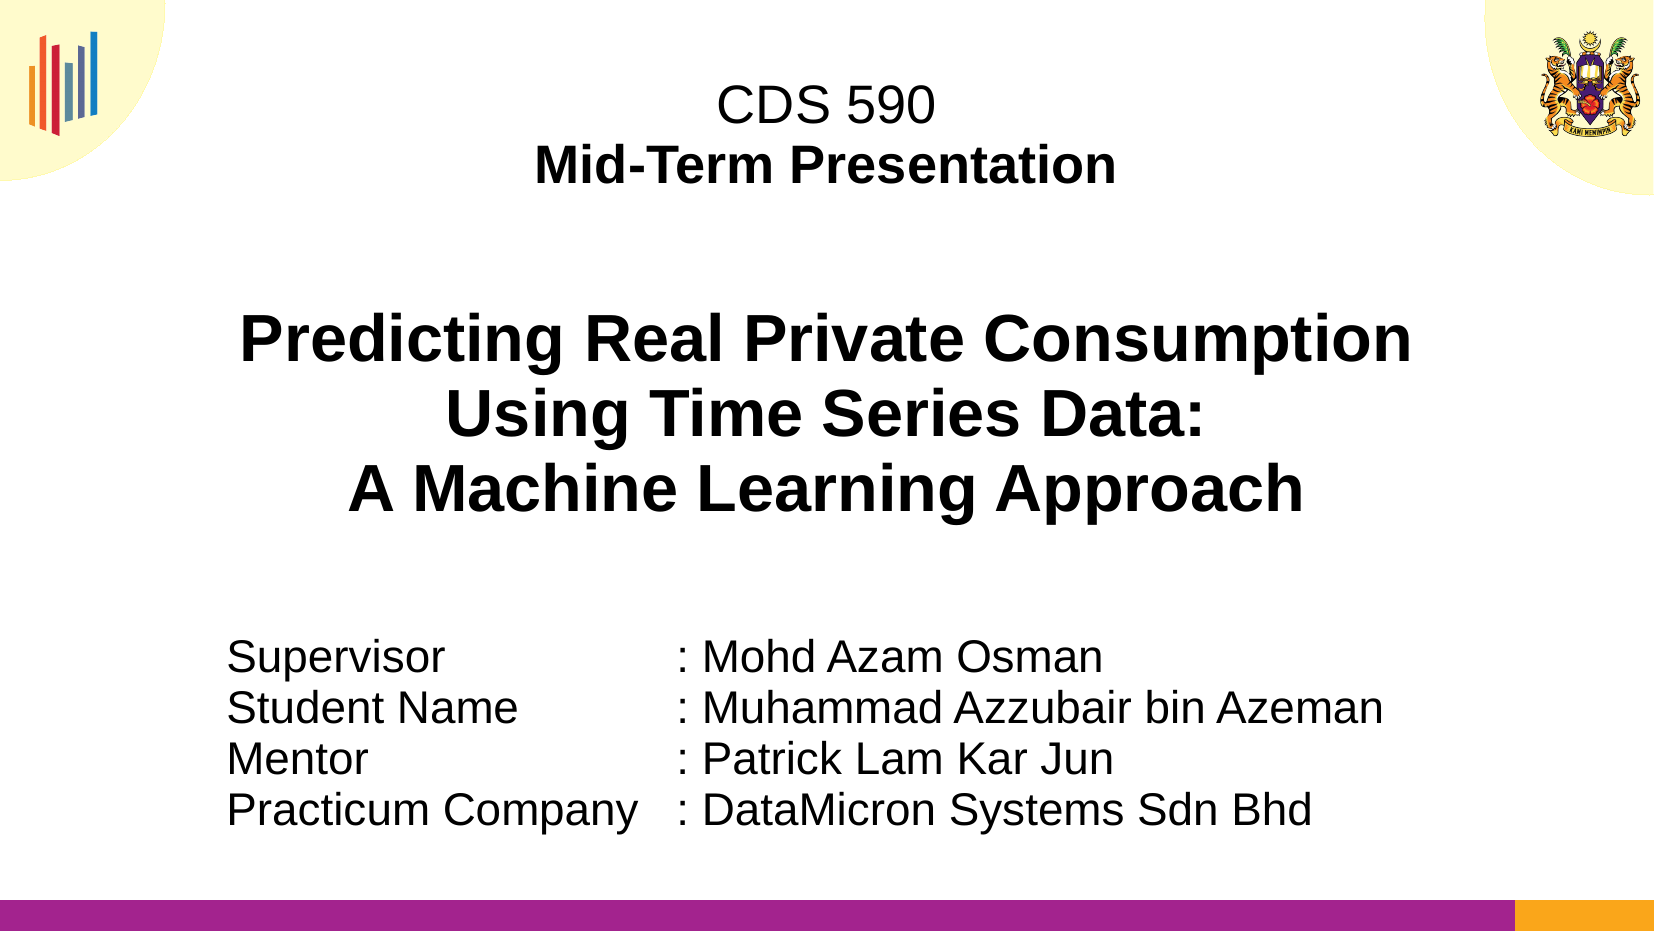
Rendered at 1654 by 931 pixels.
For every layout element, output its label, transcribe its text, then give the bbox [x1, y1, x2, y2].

text_box [0, 900, 1654, 931]
text_box [0, 0, 166, 181]
text_box [1485, 0, 1654, 196]
subtitle Predicting Real Private Consumption Using Time Series Data: A Machine Learning Approach [82, 263, 1571, 526]
picture [11, 15, 82, 151]
picture [1571, 30, 1642, 137]
text_box Supervisor : Mohd Azam Osman Student Name : Muhammad Azzubair bin Azeman Mentor : Patrick Lam Kar Jun Practicum Company : DataMicron Systems Sdn Bhd [136, 623, 1517, 844]
text_box CDS 590 Mid-Term Presentation [82, 7, 1571, 263]
